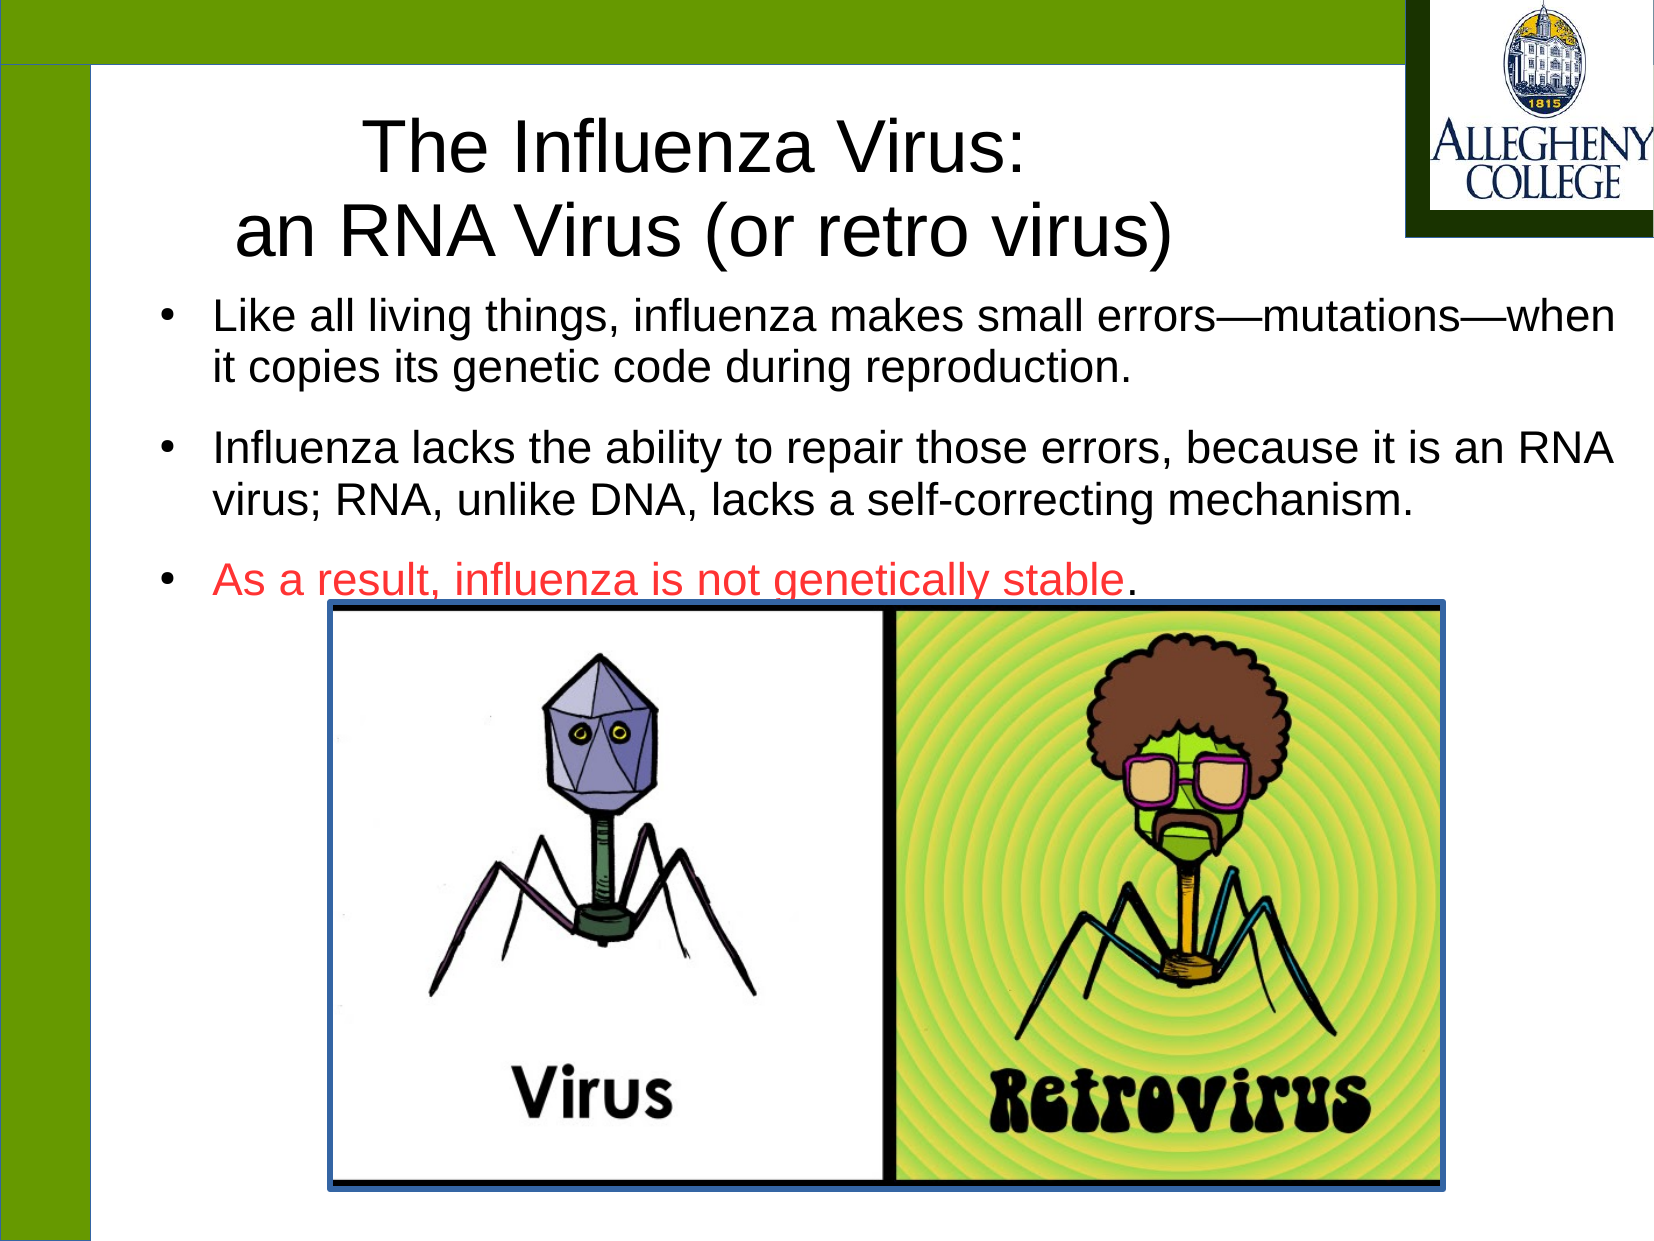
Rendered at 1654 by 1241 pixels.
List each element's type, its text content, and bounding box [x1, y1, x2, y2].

text_box [0, 0, 1654, 1241]
picture [1430, 0, 1654, 210]
picture [333, 604, 1441, 1187]
title The Influenza Virus: an RNA Virus (or retro virus) [177, 84, 1233, 290]
list Like all living things, influenza makes small errors—mutations—when it copies its genetic code during reproduction. Influenza lacks the ability to repair those errors, because it is an RNA virus; RNA, unlike DNA, lacks a self-correcting mechanism. As a result, influenza is not genetically stable. [141, 290, 1630, 1010]
